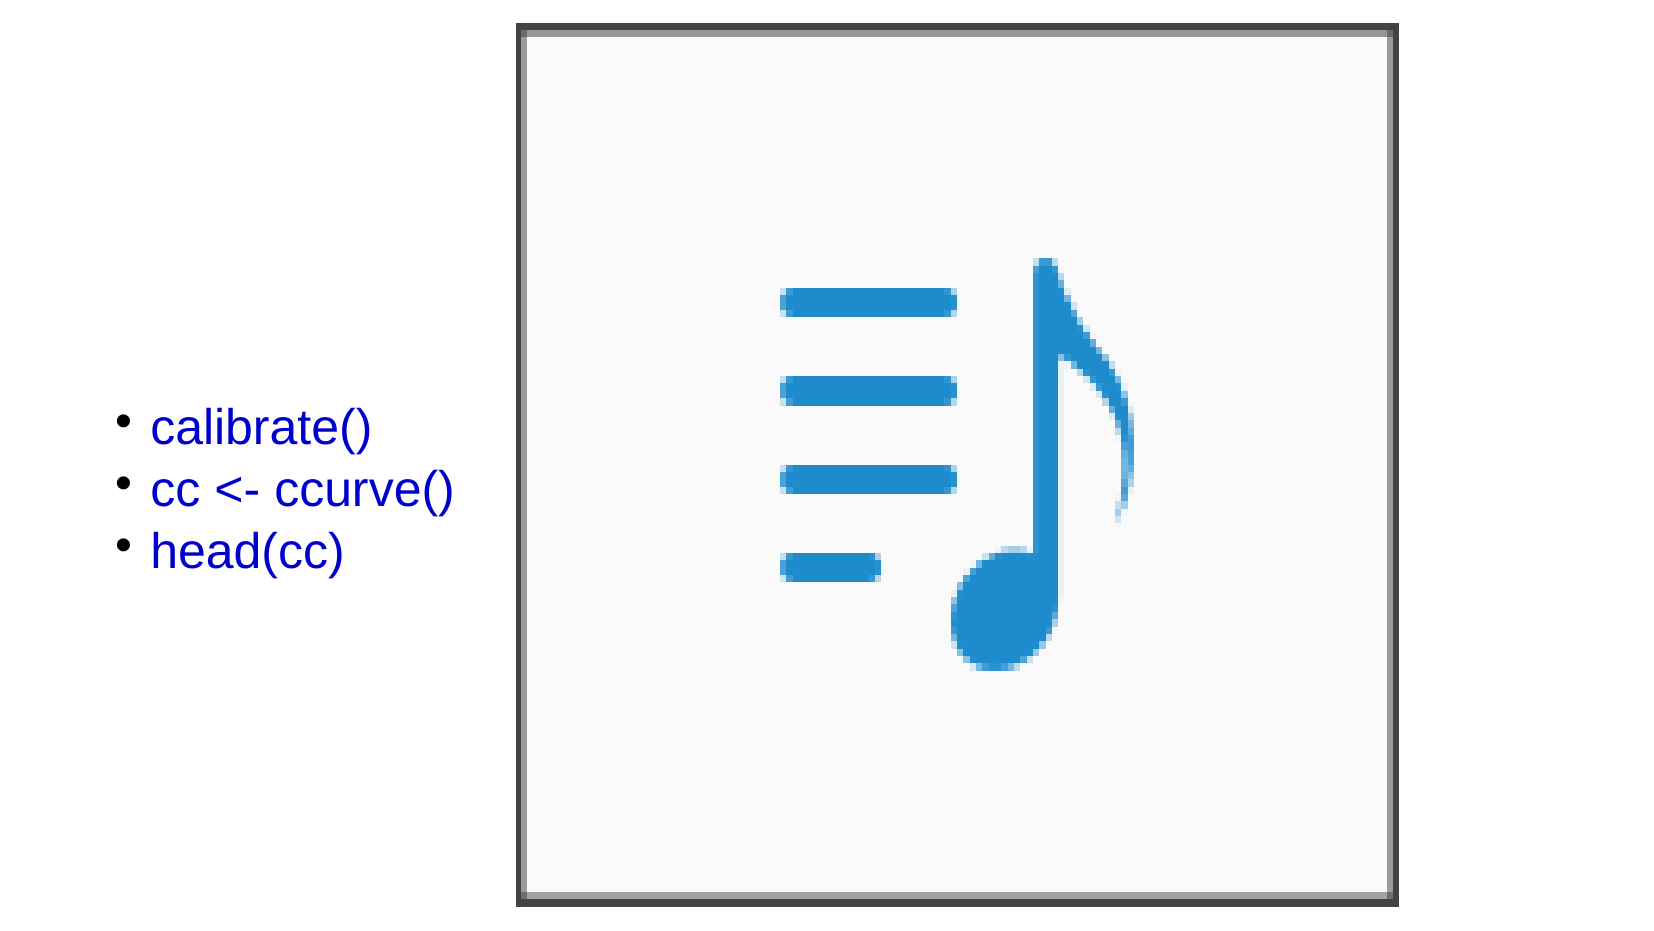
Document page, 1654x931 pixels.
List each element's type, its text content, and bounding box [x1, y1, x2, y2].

text_box [514, 22, 1401, 908]
text_box calibrate() cc <- ccurve() head(cc) [114, 391, 562, 844]
